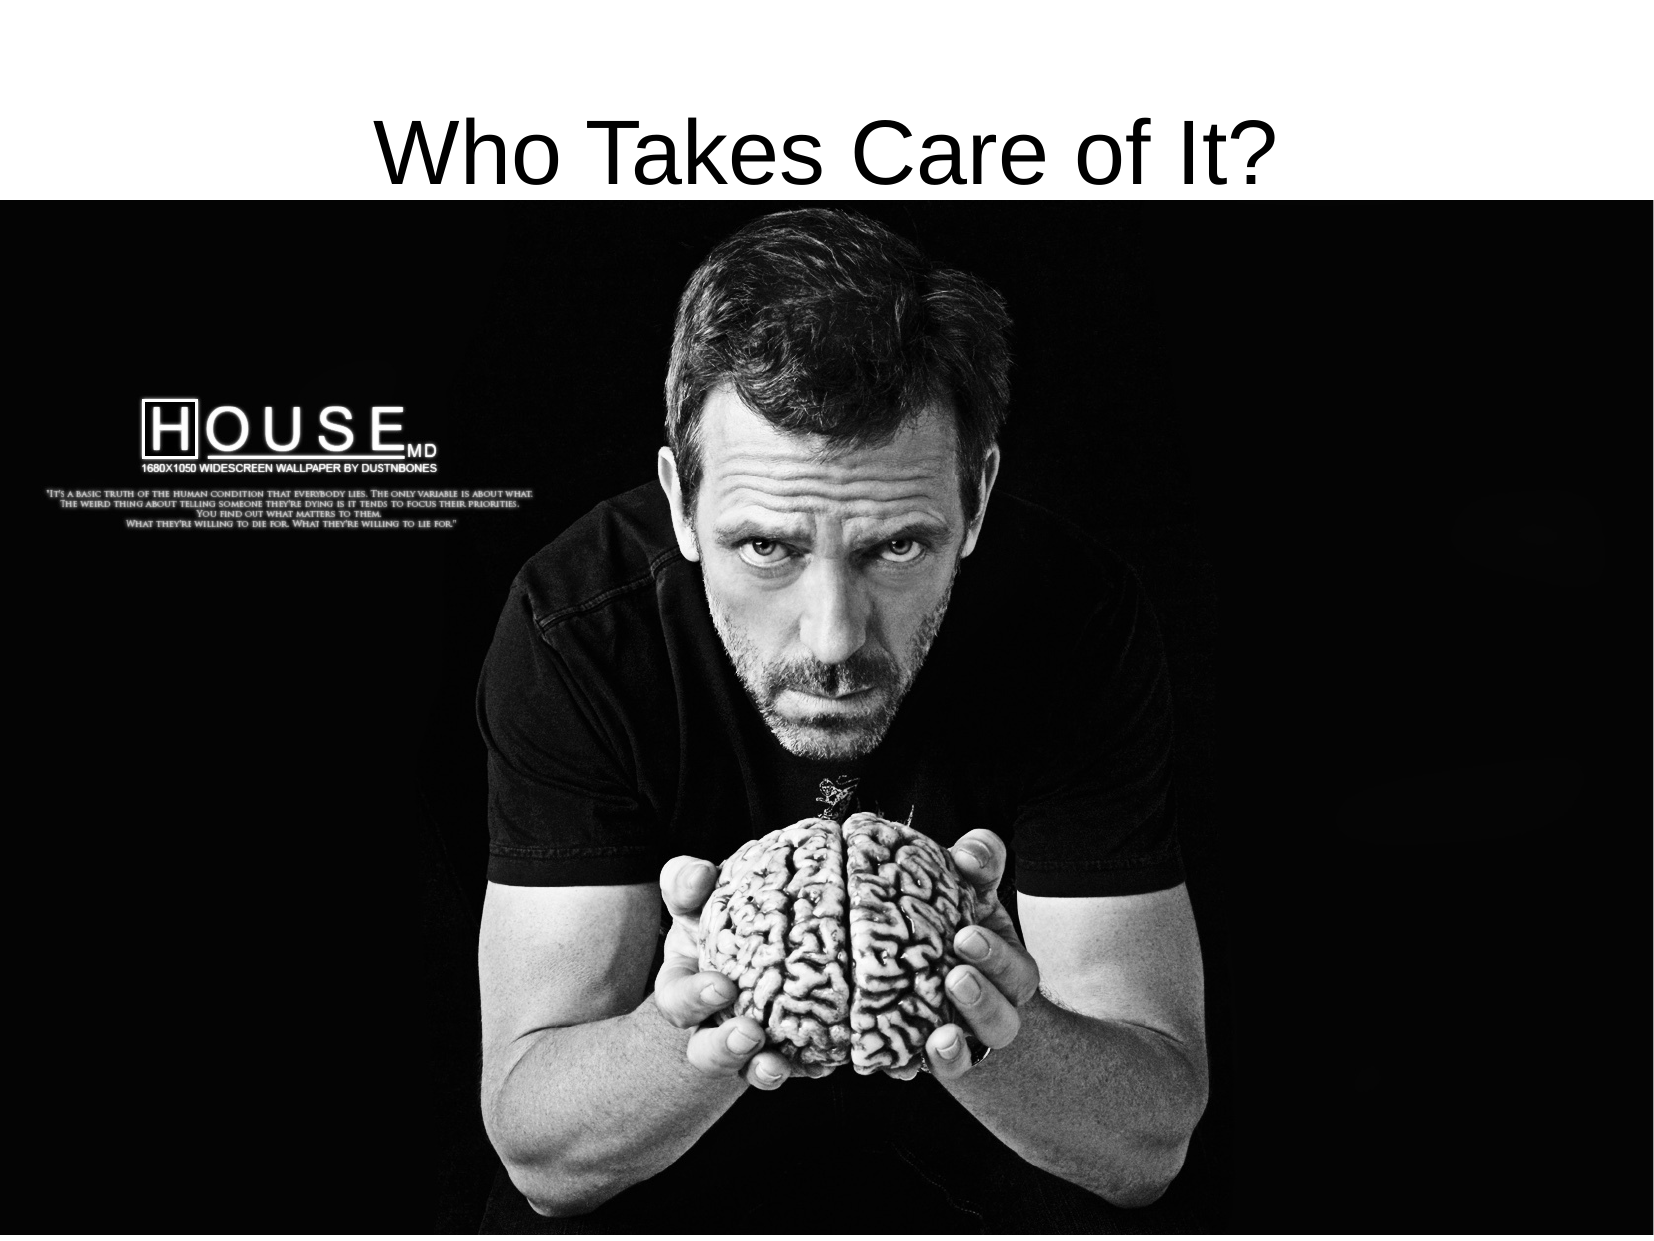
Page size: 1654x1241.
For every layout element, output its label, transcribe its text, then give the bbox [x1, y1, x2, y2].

title Who Takes Care of It? [82, 49, 1571, 200]
picture [0, 200, 1654, 1235]
